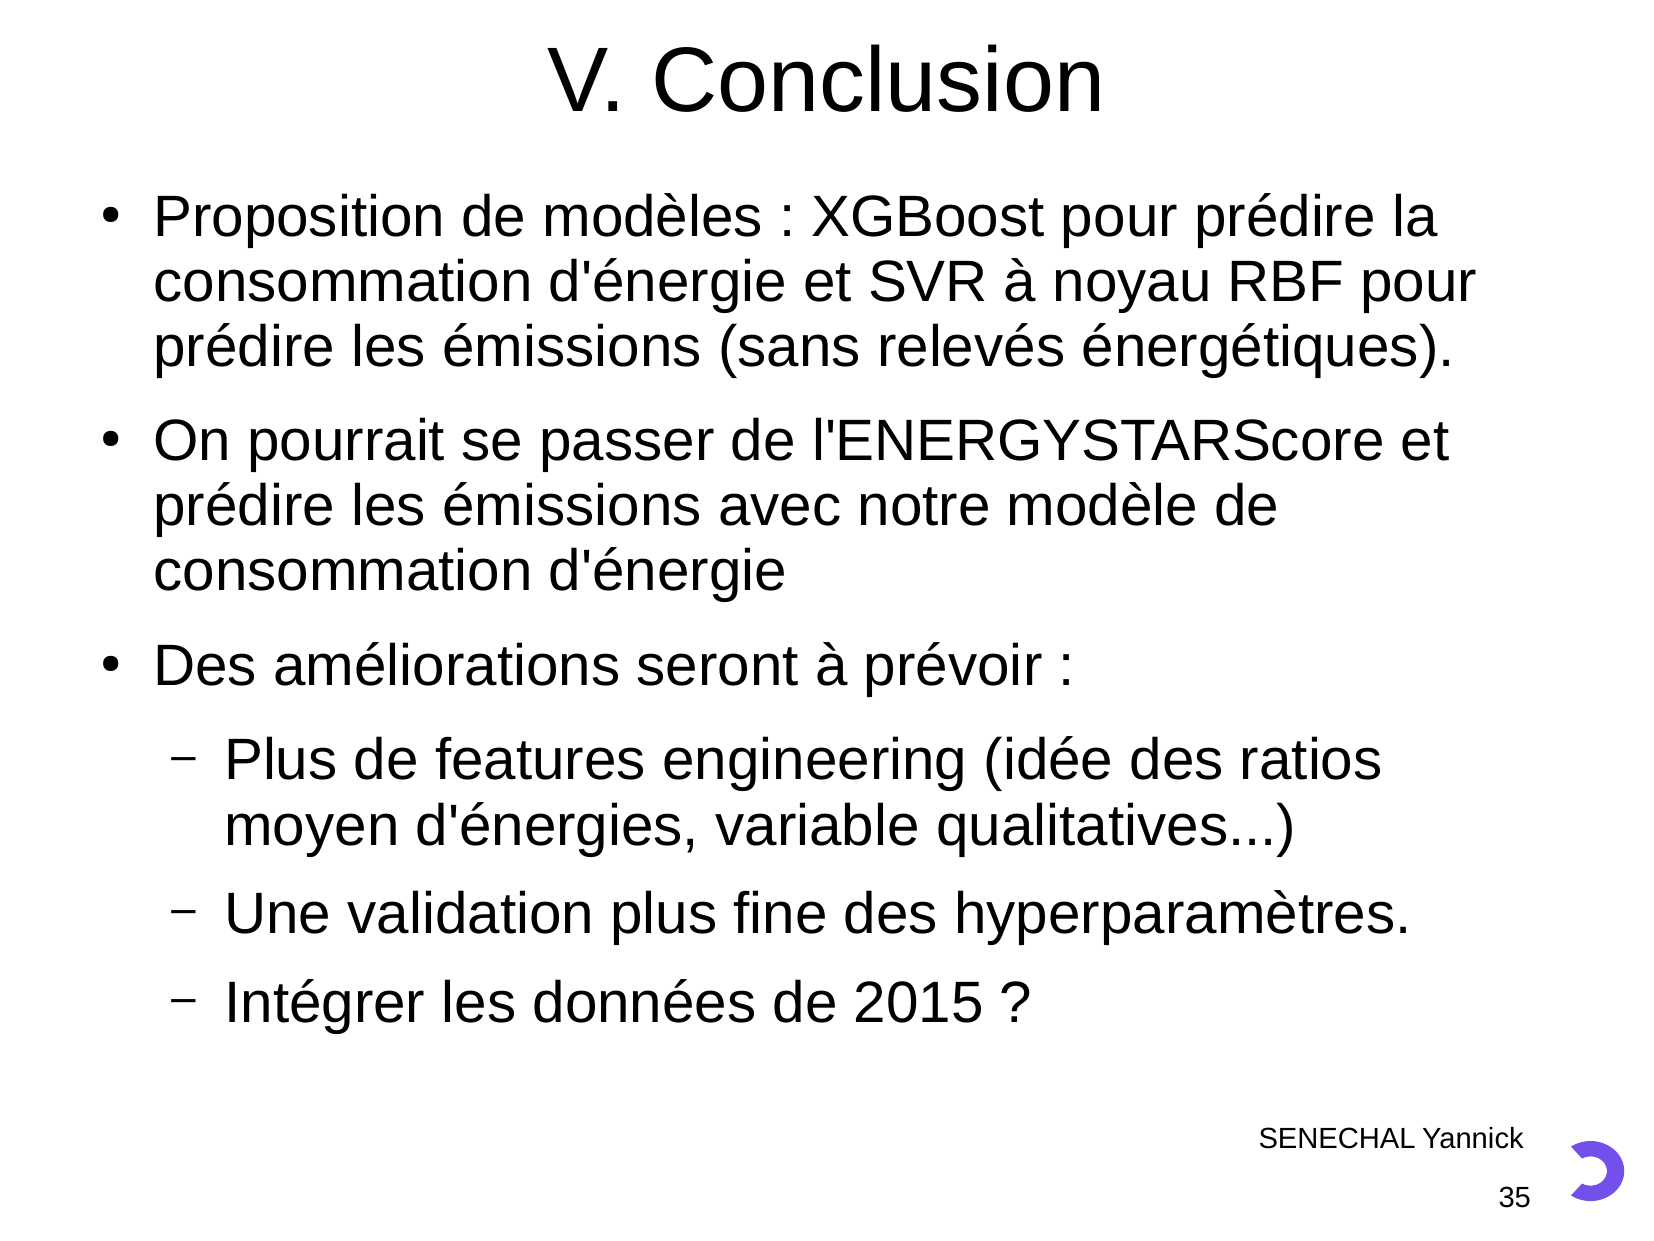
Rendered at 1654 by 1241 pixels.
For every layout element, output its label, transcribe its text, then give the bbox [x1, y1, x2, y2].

picture [1539, 1125, 1642, 1217]
title V. Conclusion [82, 0, 1571, 183]
list Proposition de modèles : XGBoost pour prédire la consommation d'énergie et SVR à noyau RBF pour prédire les émissions (sans relevés énergétiques). On pourrait se passer de l'ENERGYSTARScore et prédire les émissions avec notre modèle de consommation d'énergie Des améliorations seront à prévoir : Plus de features engineering (idée des ratios moyen d'énergies, variable qualitatives...) Une validation plus fine des hyperparamètres. Intégrer les données de 2015 ? [82, 183, 1571, 1121]
